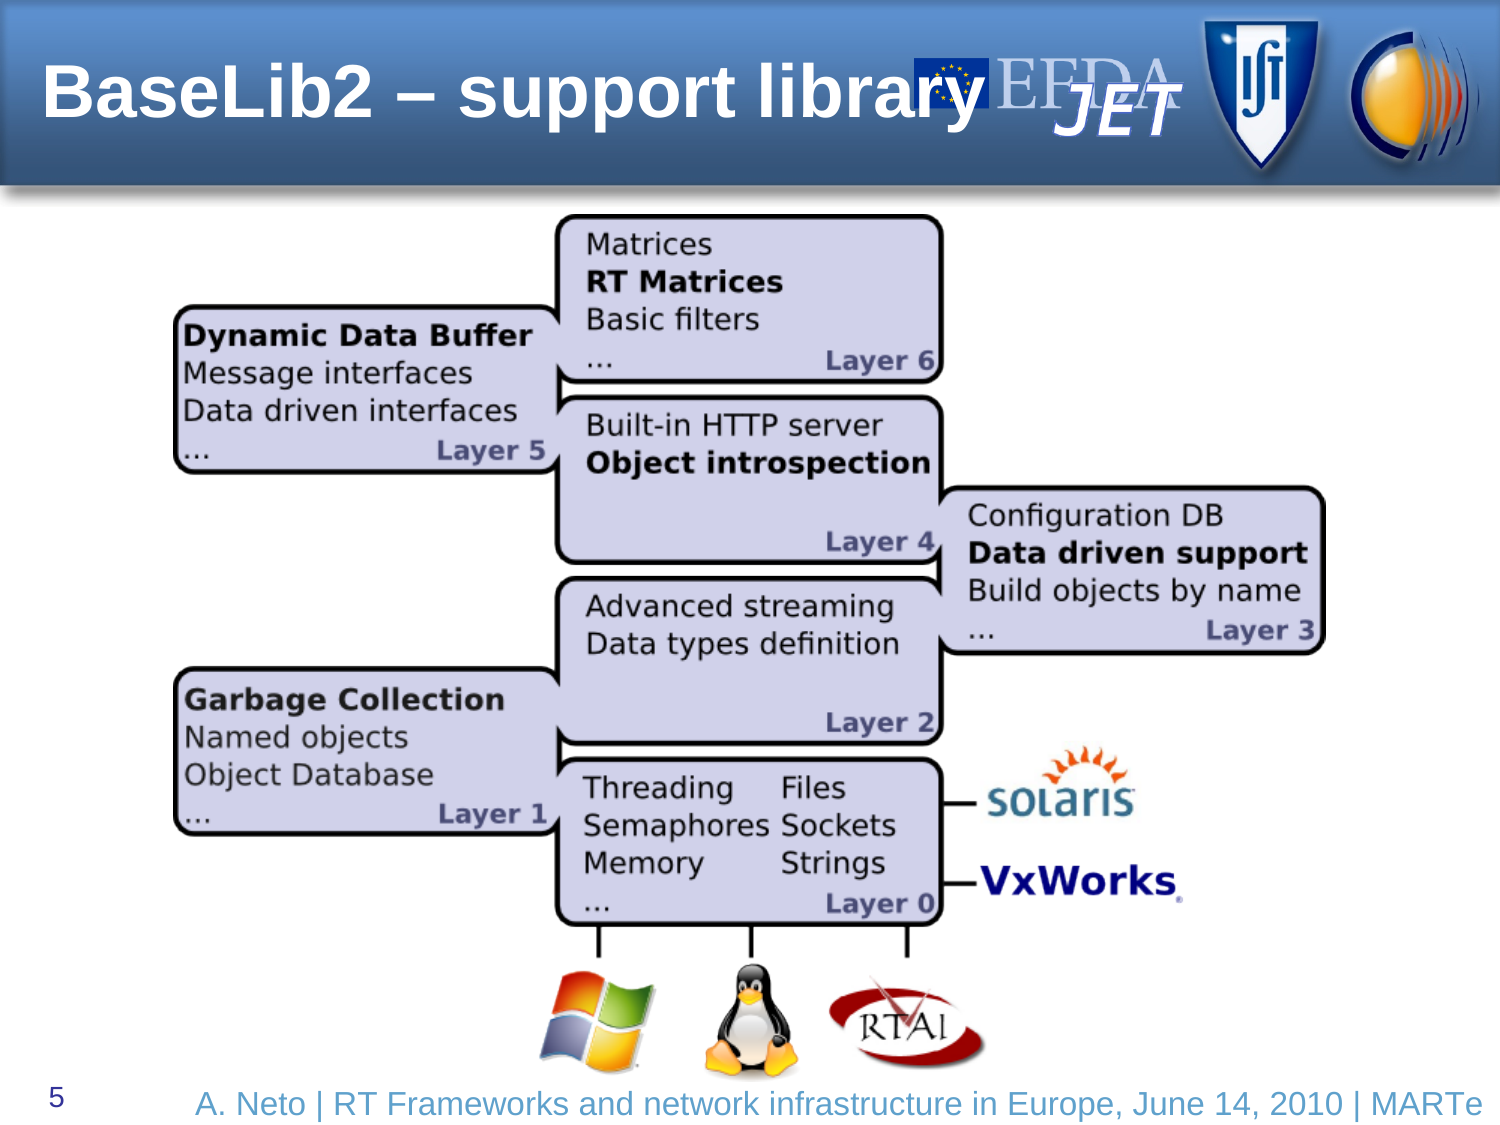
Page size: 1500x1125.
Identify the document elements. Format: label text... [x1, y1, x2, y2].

picture [0, 0, 1500, 207]
picture [173, 214, 1326, 1082]
title BaseLib2 – support library [41, 0, 1129, 188]
